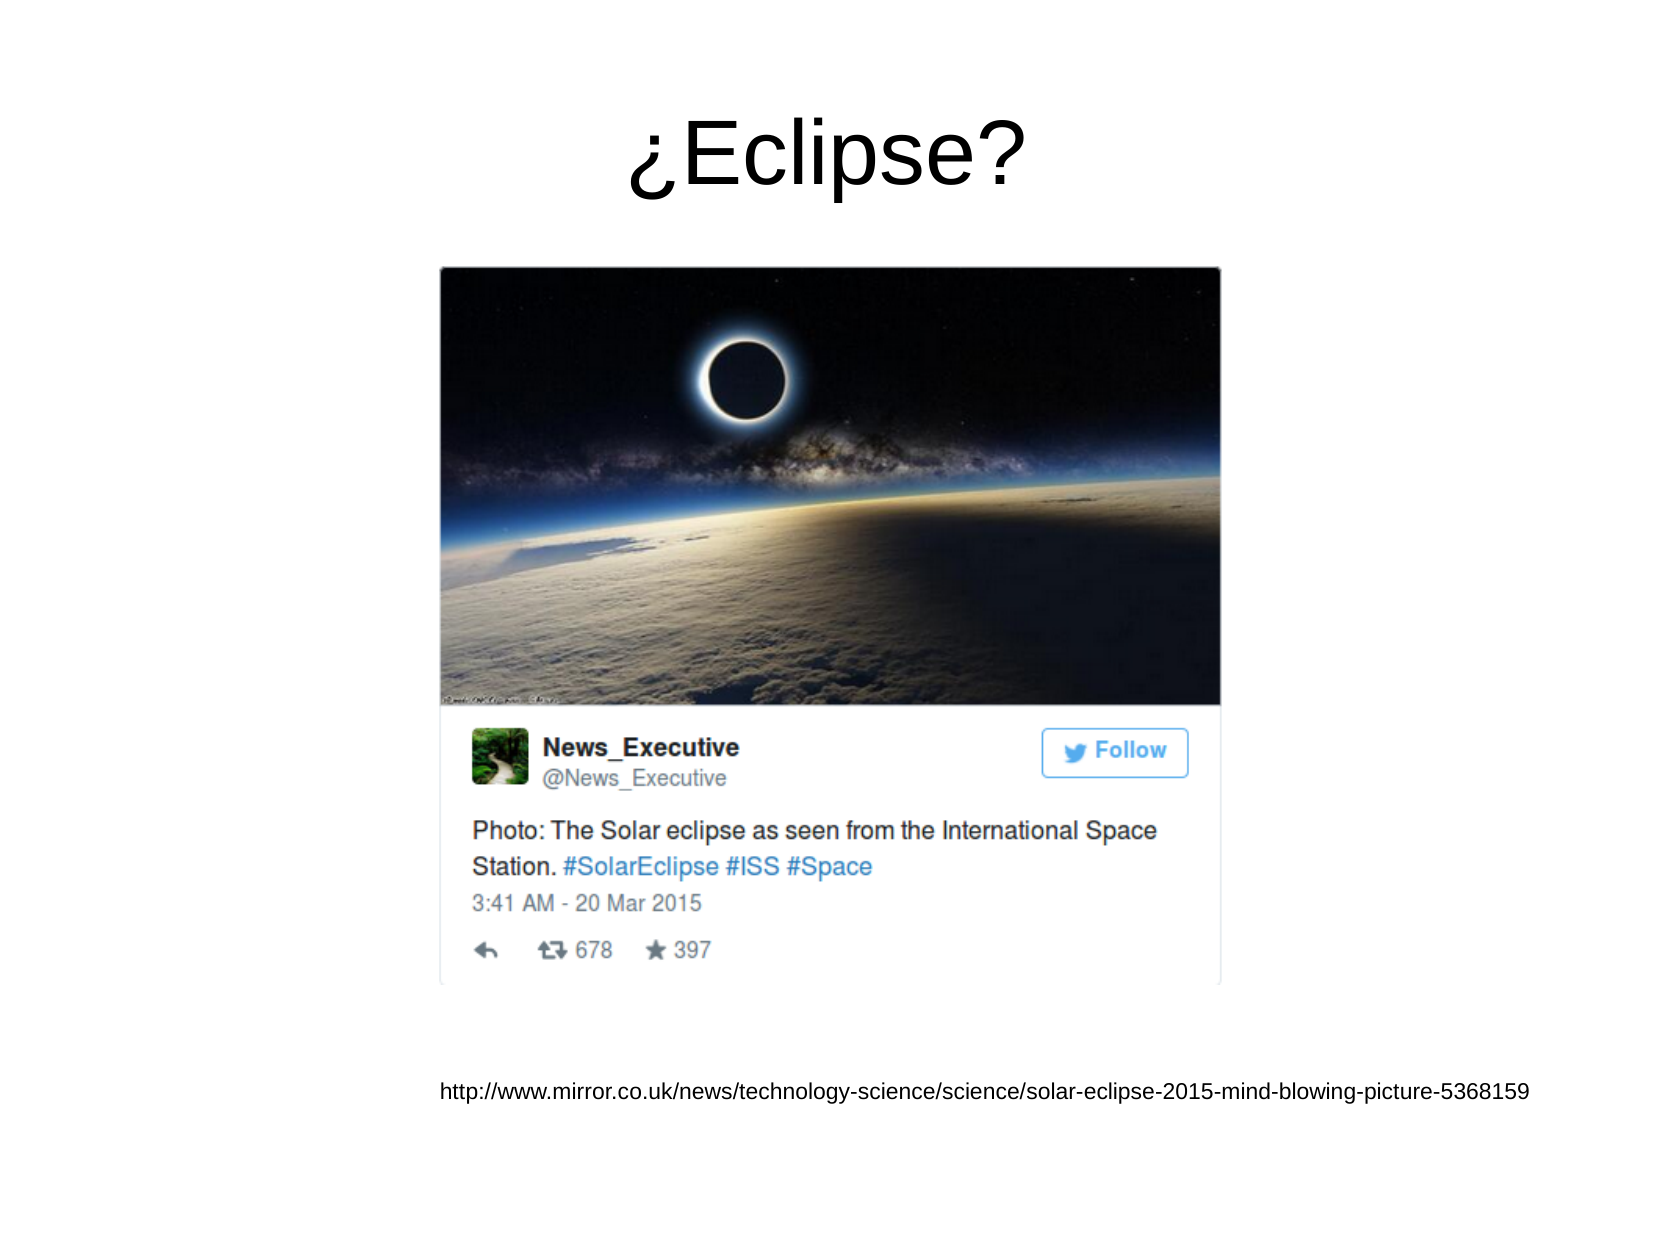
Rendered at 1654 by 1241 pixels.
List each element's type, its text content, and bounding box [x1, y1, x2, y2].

title ¿Eclipse? [82, 49, 1571, 257]
picture [438, 265, 1225, 985]
text_box http://www.mirror.co.uk/news/technology-science/science/solar-eclipse-2015-mind-blowing-picture-5368159 [425, 1071, 1654, 1171]
